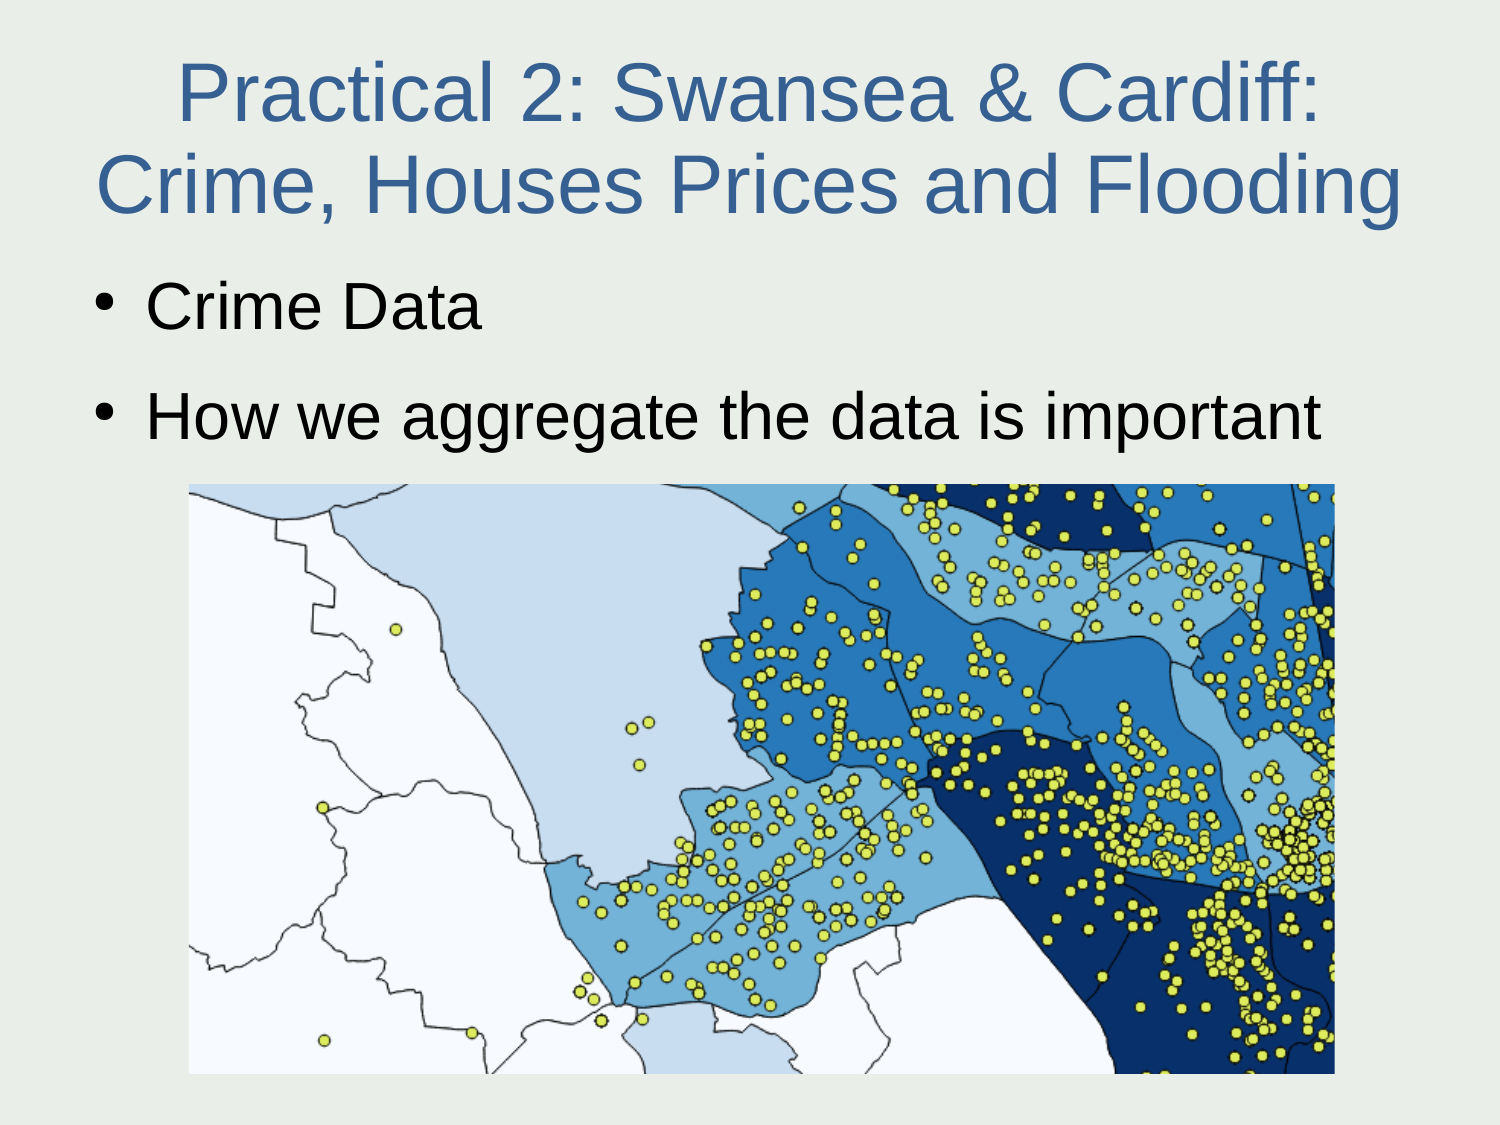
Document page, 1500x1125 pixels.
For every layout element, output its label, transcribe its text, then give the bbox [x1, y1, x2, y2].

list Crime Data How we aggregate the data is important [75, 263, 1425, 916]
title Practical 2: Swansea & Cardiff: Crime, Houses Prices and Flooding [75, 44, 1425, 233]
picture [188, 484, 1335, 1074]
